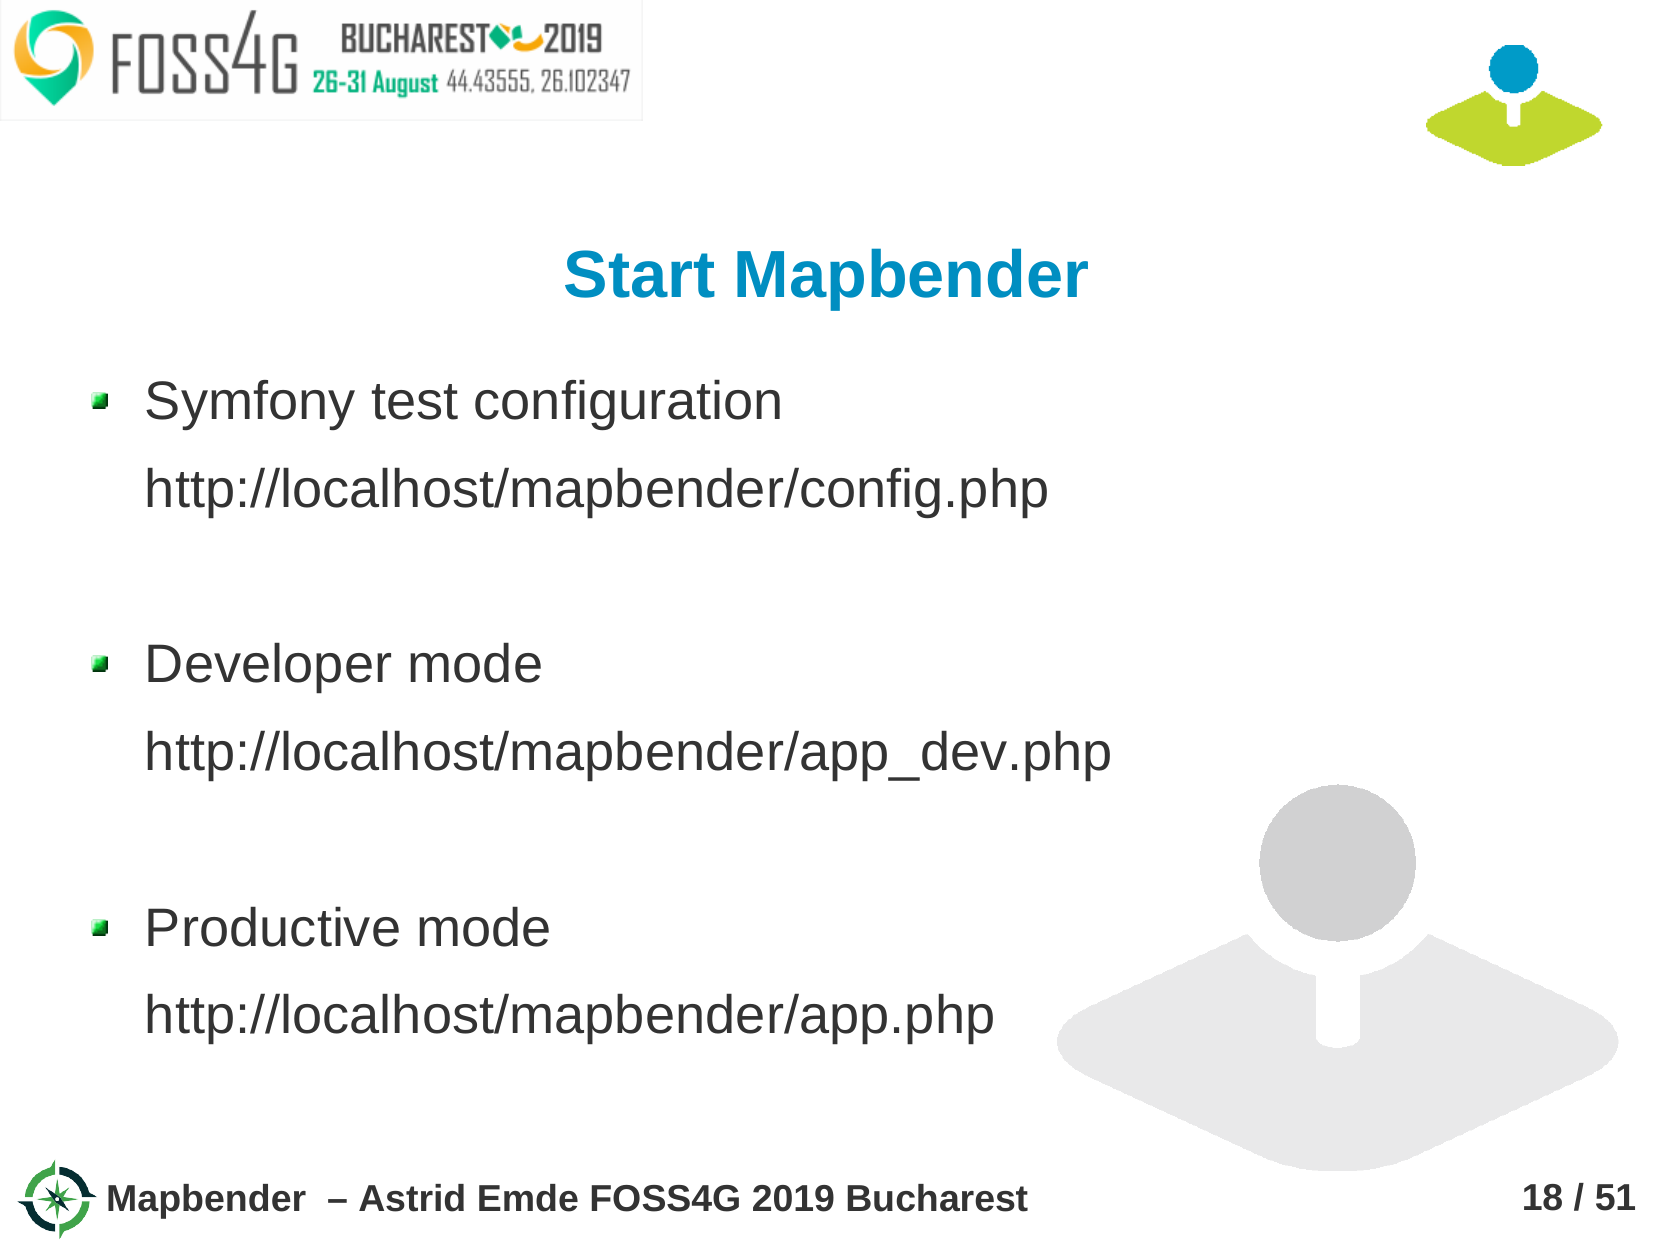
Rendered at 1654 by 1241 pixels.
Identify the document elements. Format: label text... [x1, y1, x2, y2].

title Start Mapbender [82, 200, 1571, 349]
picture [16, 1158, 98, 1240]
list Symfony test configuration http://localhost/mapbender/config.php Developer mode http://localhost/mapbender/app_dev.php Productive mode http://localhost/mapbender/app.php [74, 370, 1563, 1174]
picture [0, 0, 643, 121]
picture [1426, 45, 1604, 166]
